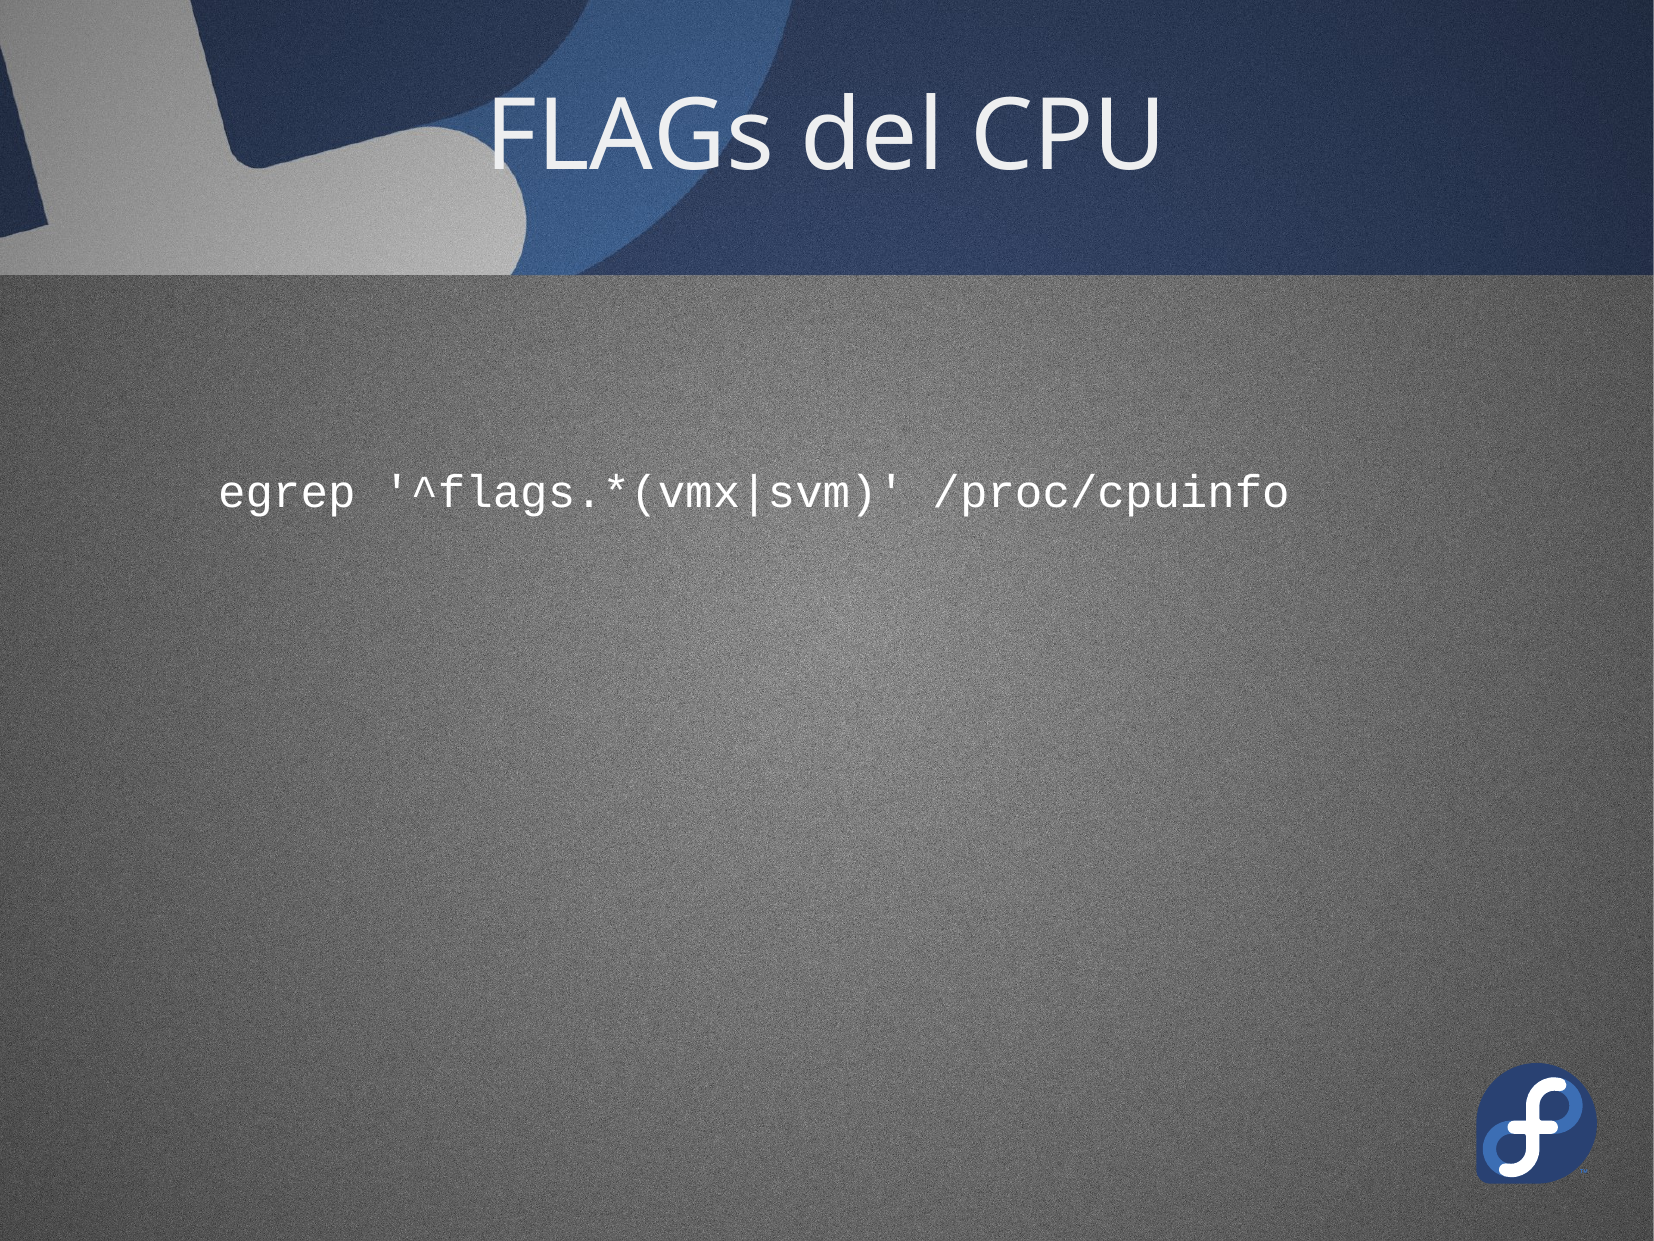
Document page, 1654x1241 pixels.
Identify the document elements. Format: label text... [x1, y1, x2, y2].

text_box FLAGs del CPU [88, 29, 1565, 237]
text_box egrep '^flags.*(vmx|svm)' /proc/cpuinfo [203, 401, 1430, 1170]
picture [0, 0, 1654, 1241]
